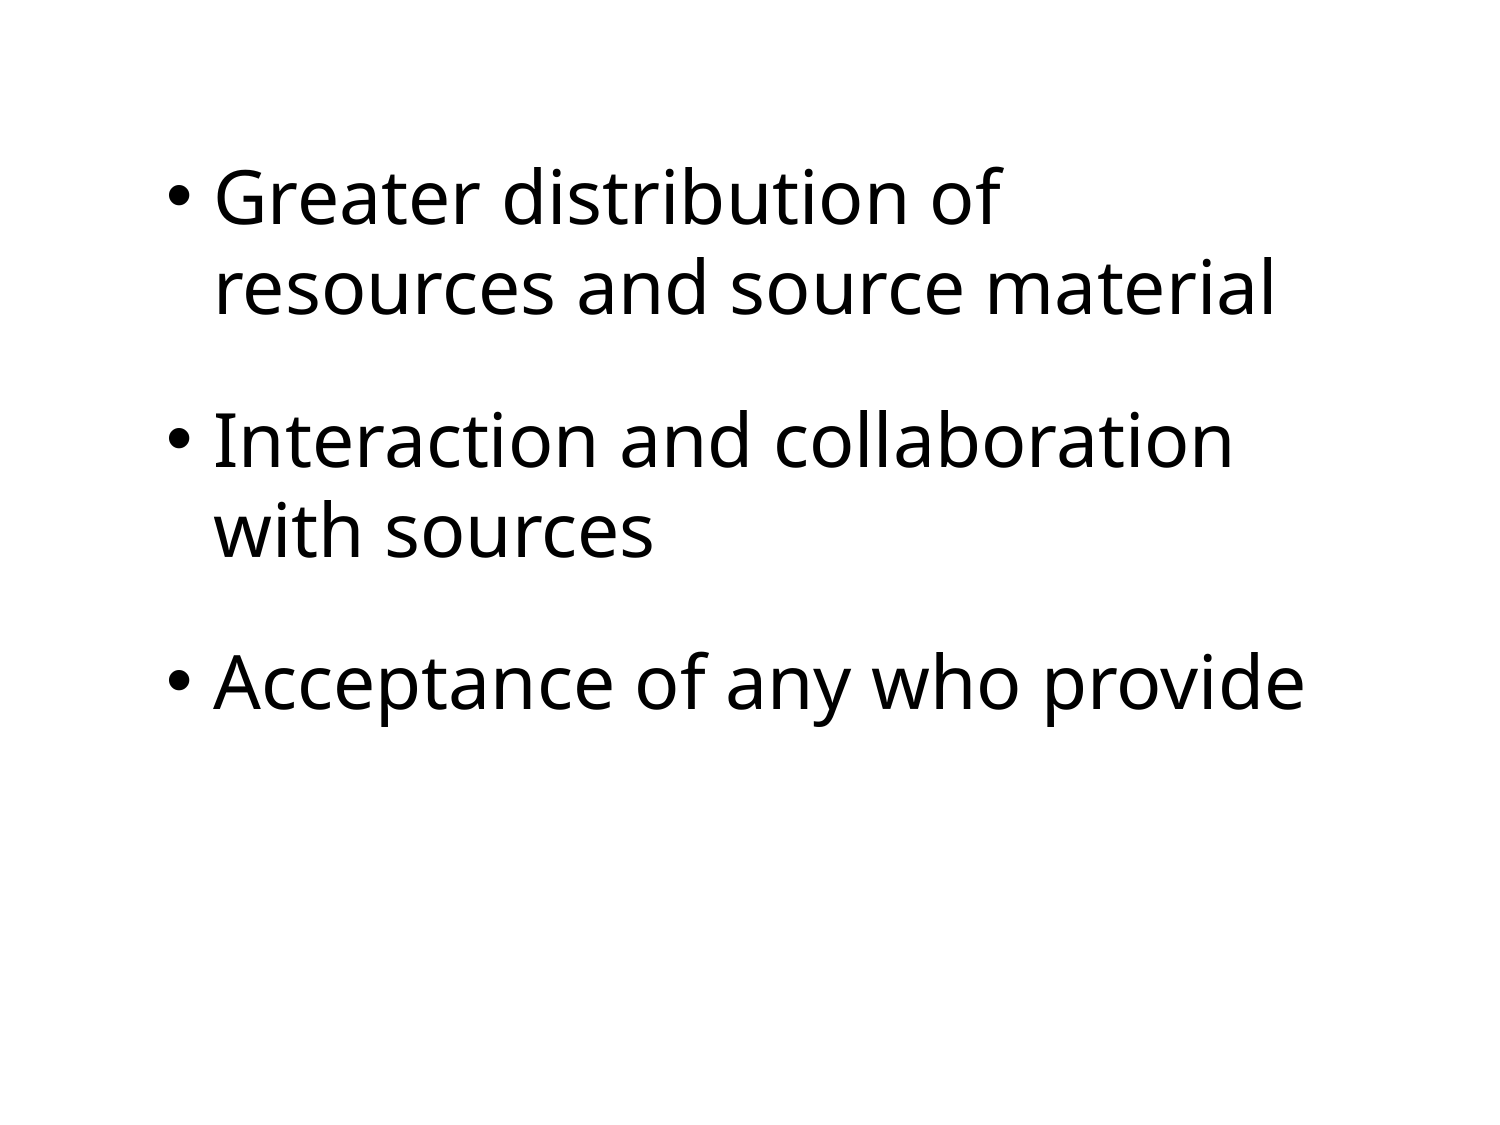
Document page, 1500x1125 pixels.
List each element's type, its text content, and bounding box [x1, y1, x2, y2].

text_box Greater distribution of resources and source material Interaction and collaboration with sources Acceptance of any who provide [151, 142, 1348, 885]
